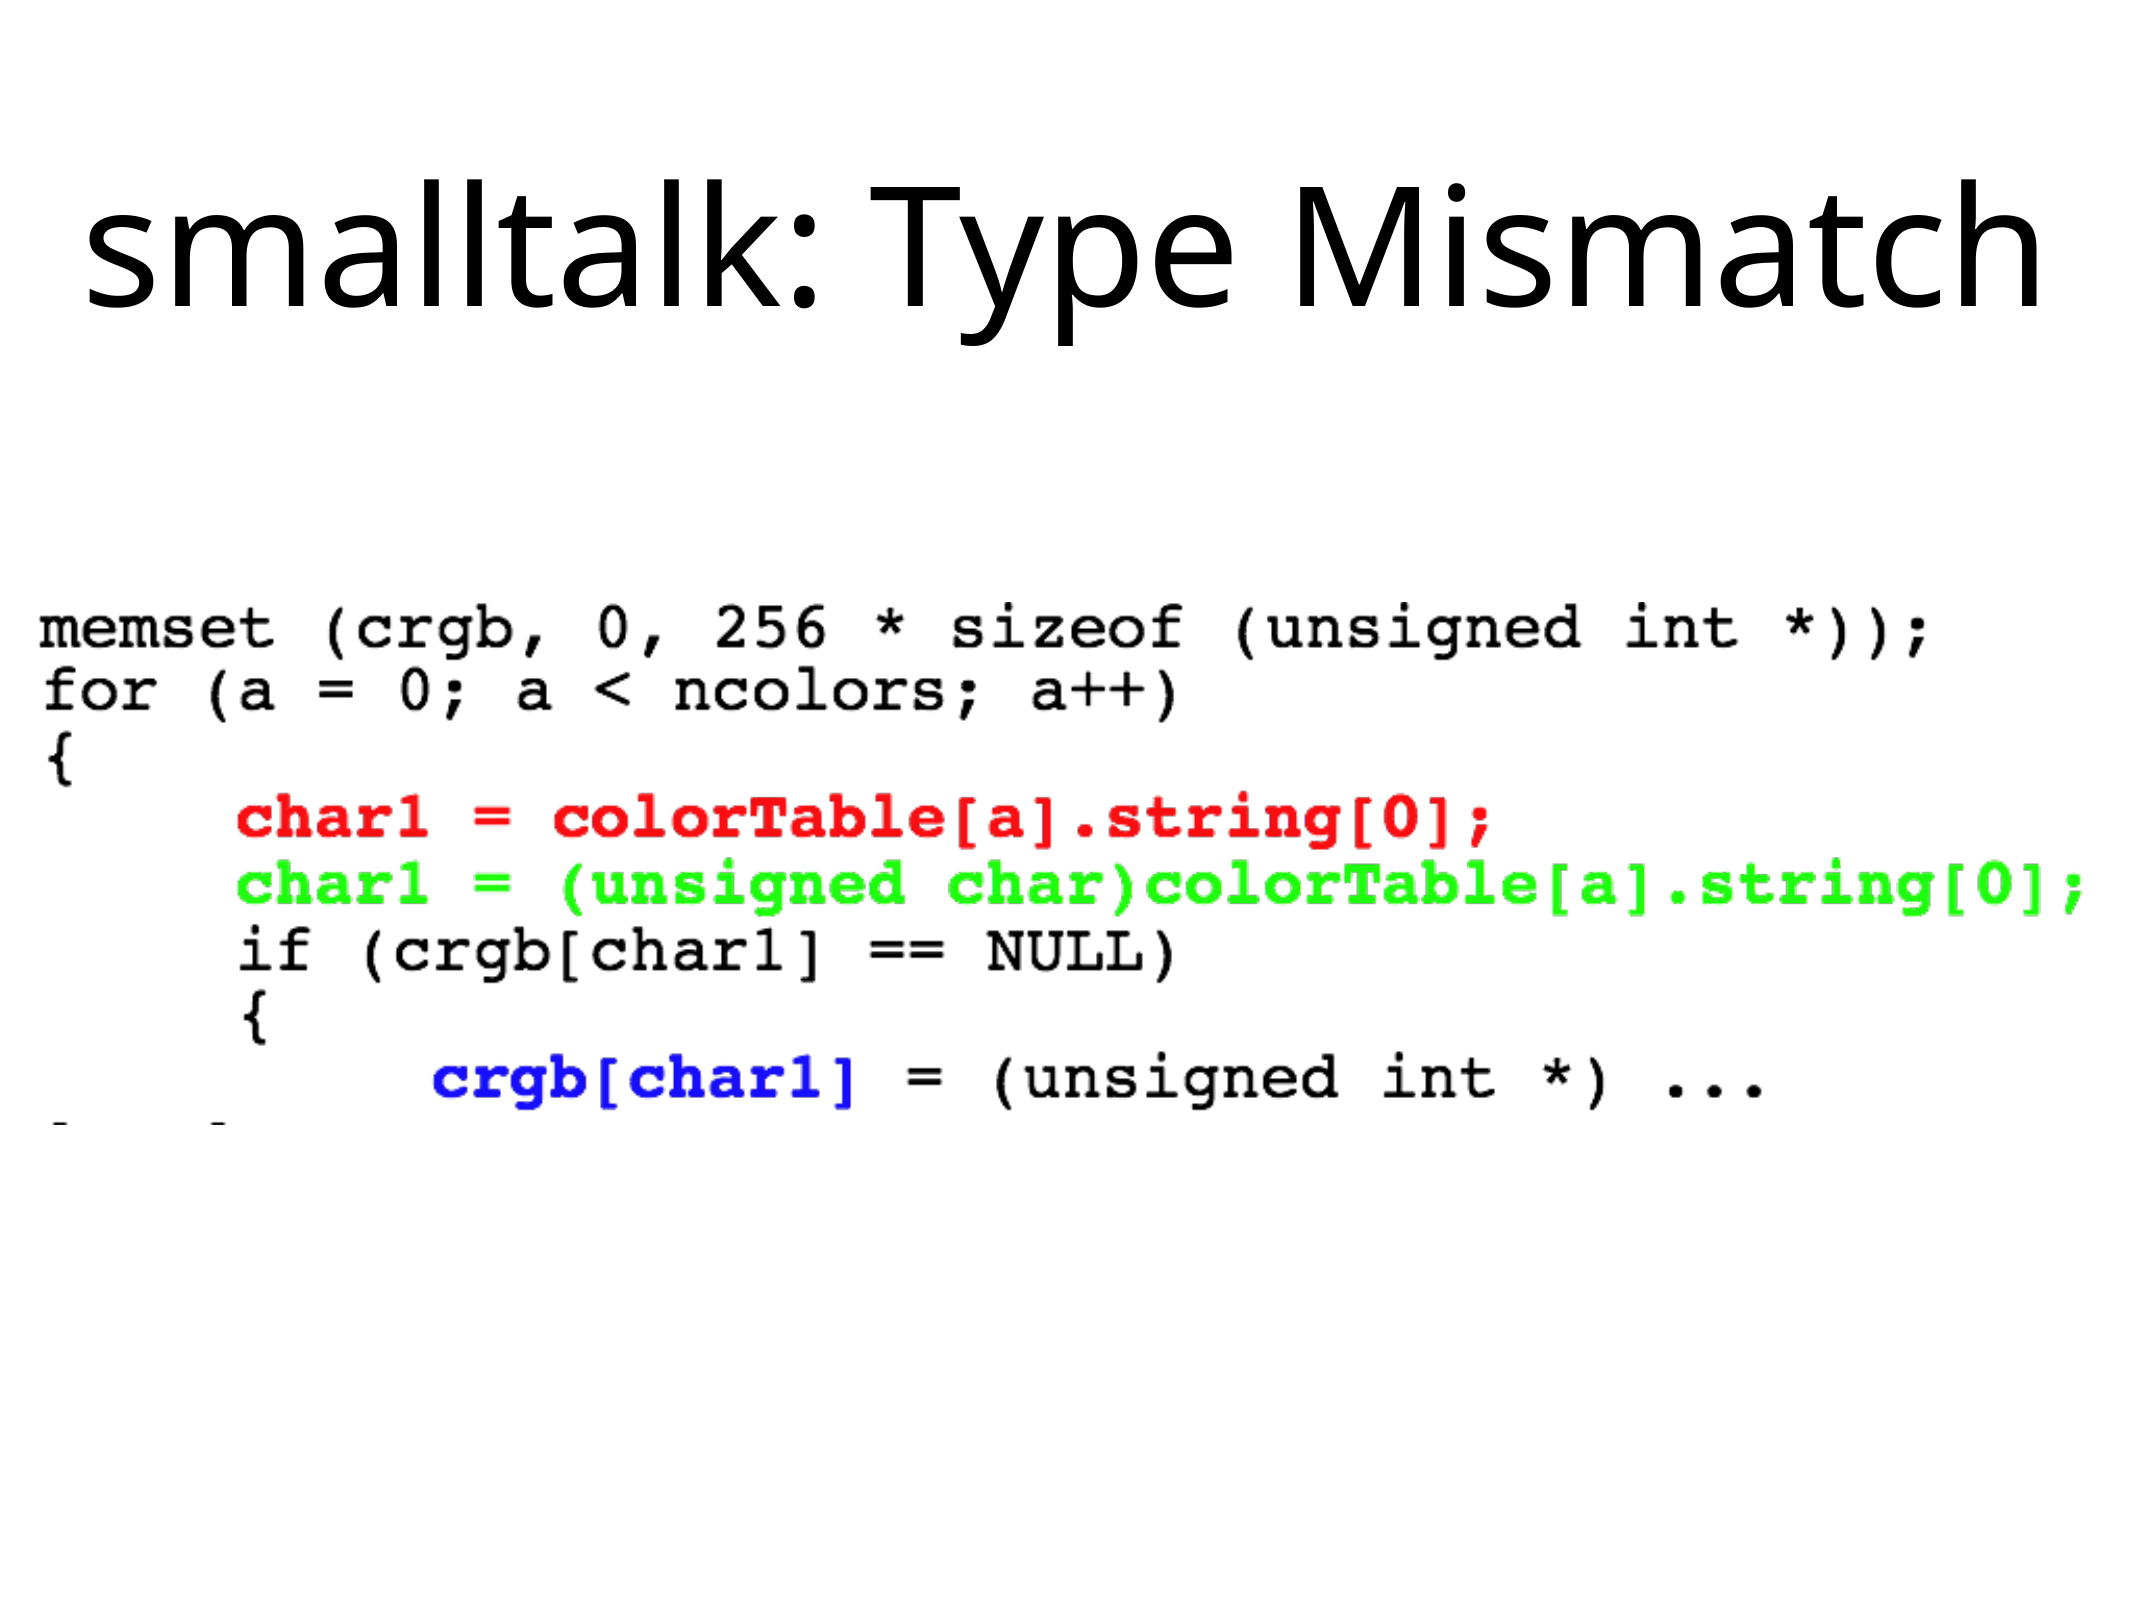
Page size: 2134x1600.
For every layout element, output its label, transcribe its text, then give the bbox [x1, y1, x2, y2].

picture [26, 602, 2134, 1126]
title smalltalk: Type Mismatch [41, 41, 2092, 442]
